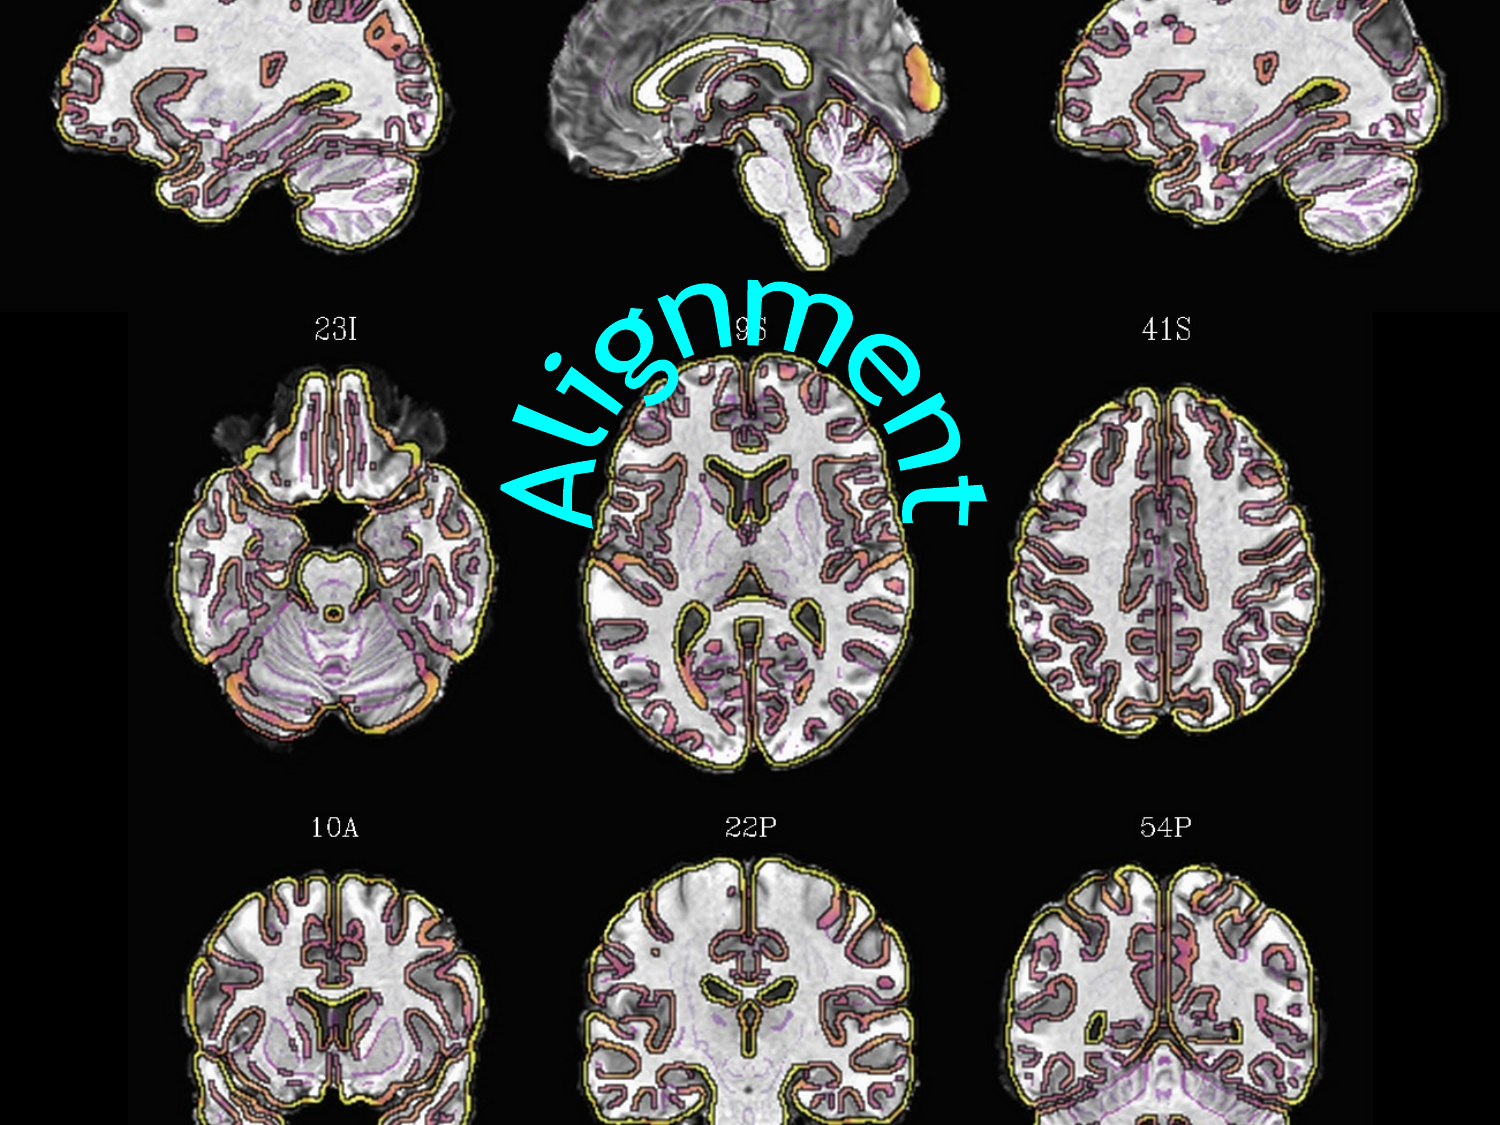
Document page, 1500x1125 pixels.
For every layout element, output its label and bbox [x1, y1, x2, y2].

text_box [848, 333, 920, 407]
picture [0, 0, 1500, 1125]
text_box [512, 404, 609, 447]
text_box [902, 475, 988, 526]
text_box [657, 283, 732, 359]
text_box [544, 352, 562, 372]
text_box [500, 459, 597, 529]
text_box [595, 307, 679, 407]
text_box [747, 279, 853, 368]
text_box [883, 392, 961, 471]
text_box [555, 366, 624, 416]
